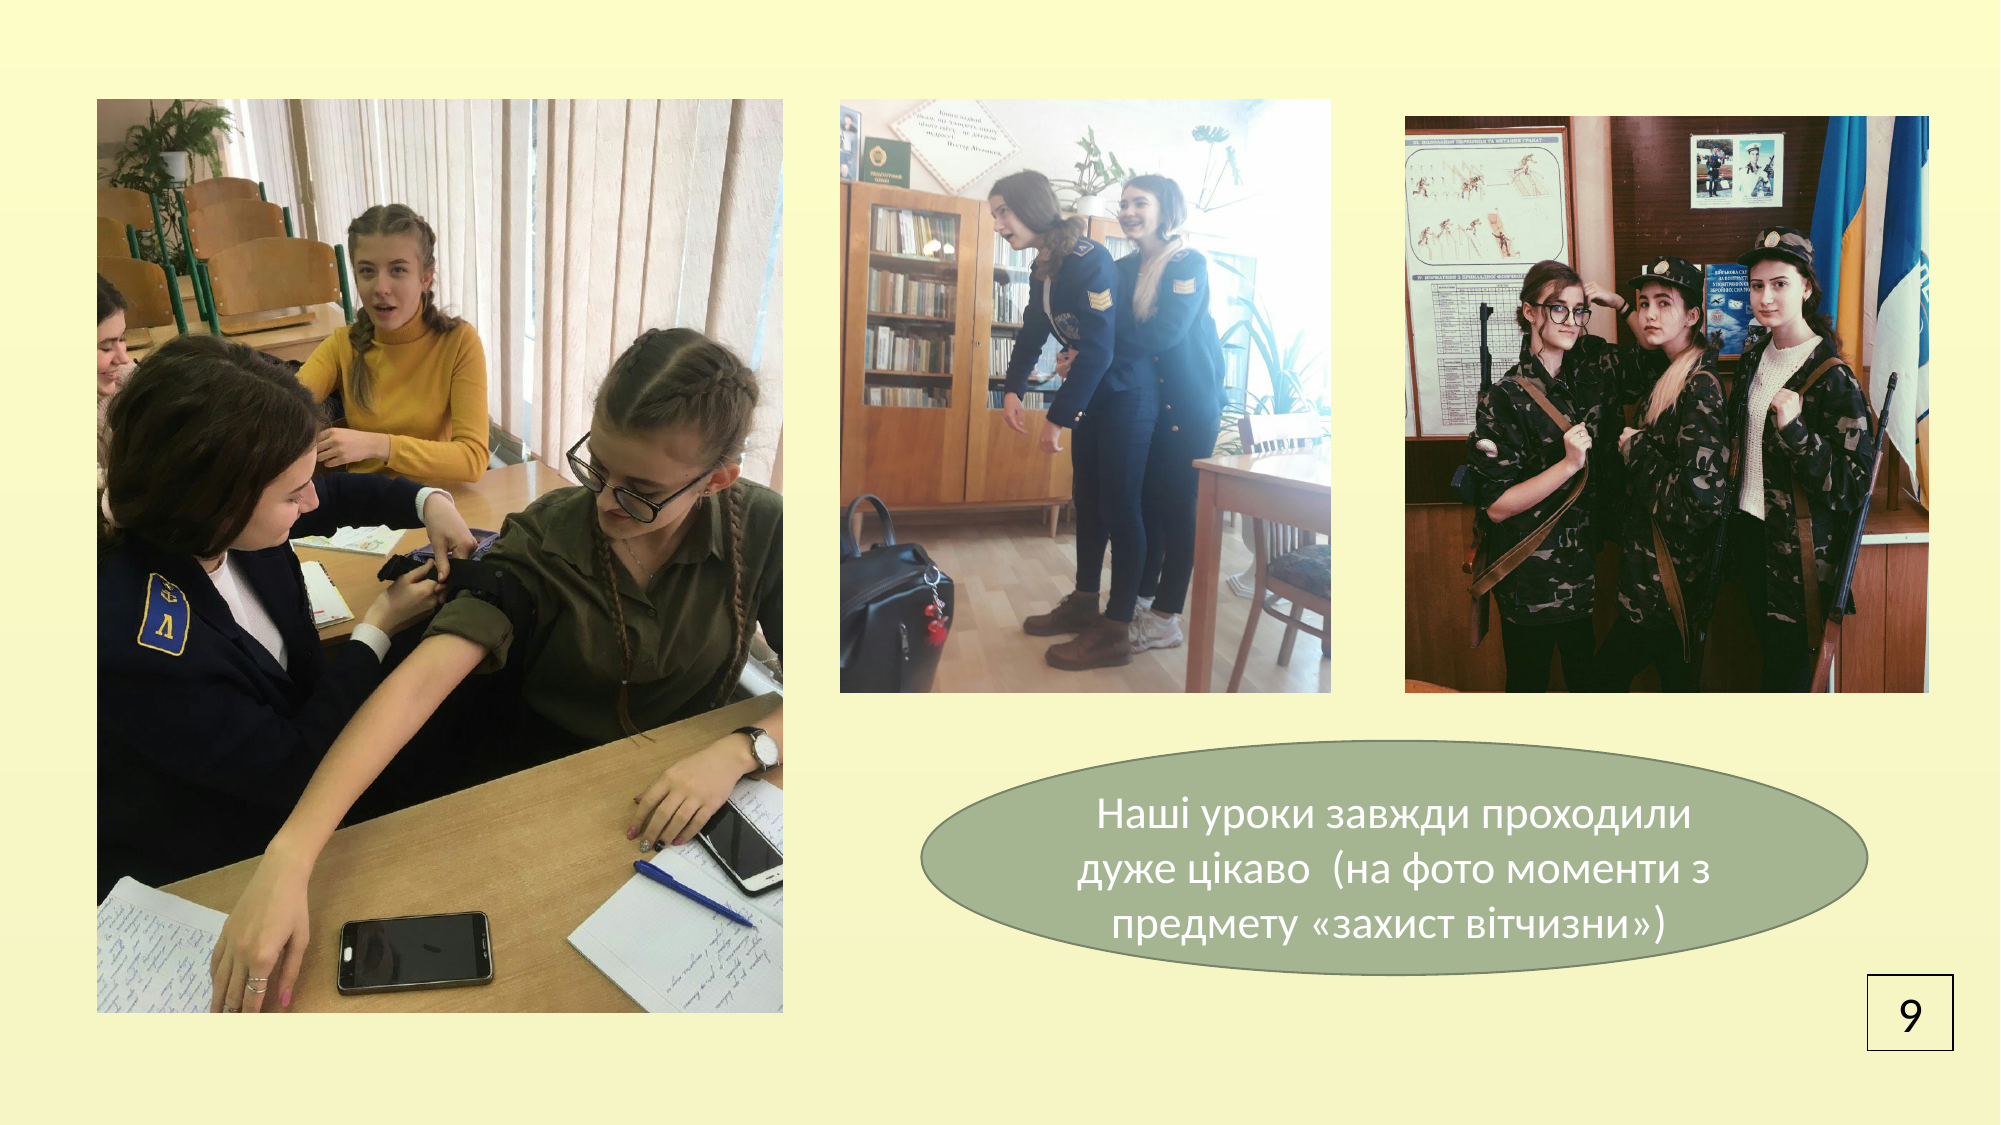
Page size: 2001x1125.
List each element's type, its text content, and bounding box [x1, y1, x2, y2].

picture [97, 100, 783, 1013]
text_box Наші уроки завжди проходили дуже цікаво (на фото моменти з предмету «захист вітчизни») [921, 740, 1868, 976]
text_box 9 [1867, 975, 1954, 1051]
picture [1405, 116, 1929, 693]
picture [840, 100, 1331, 693]
